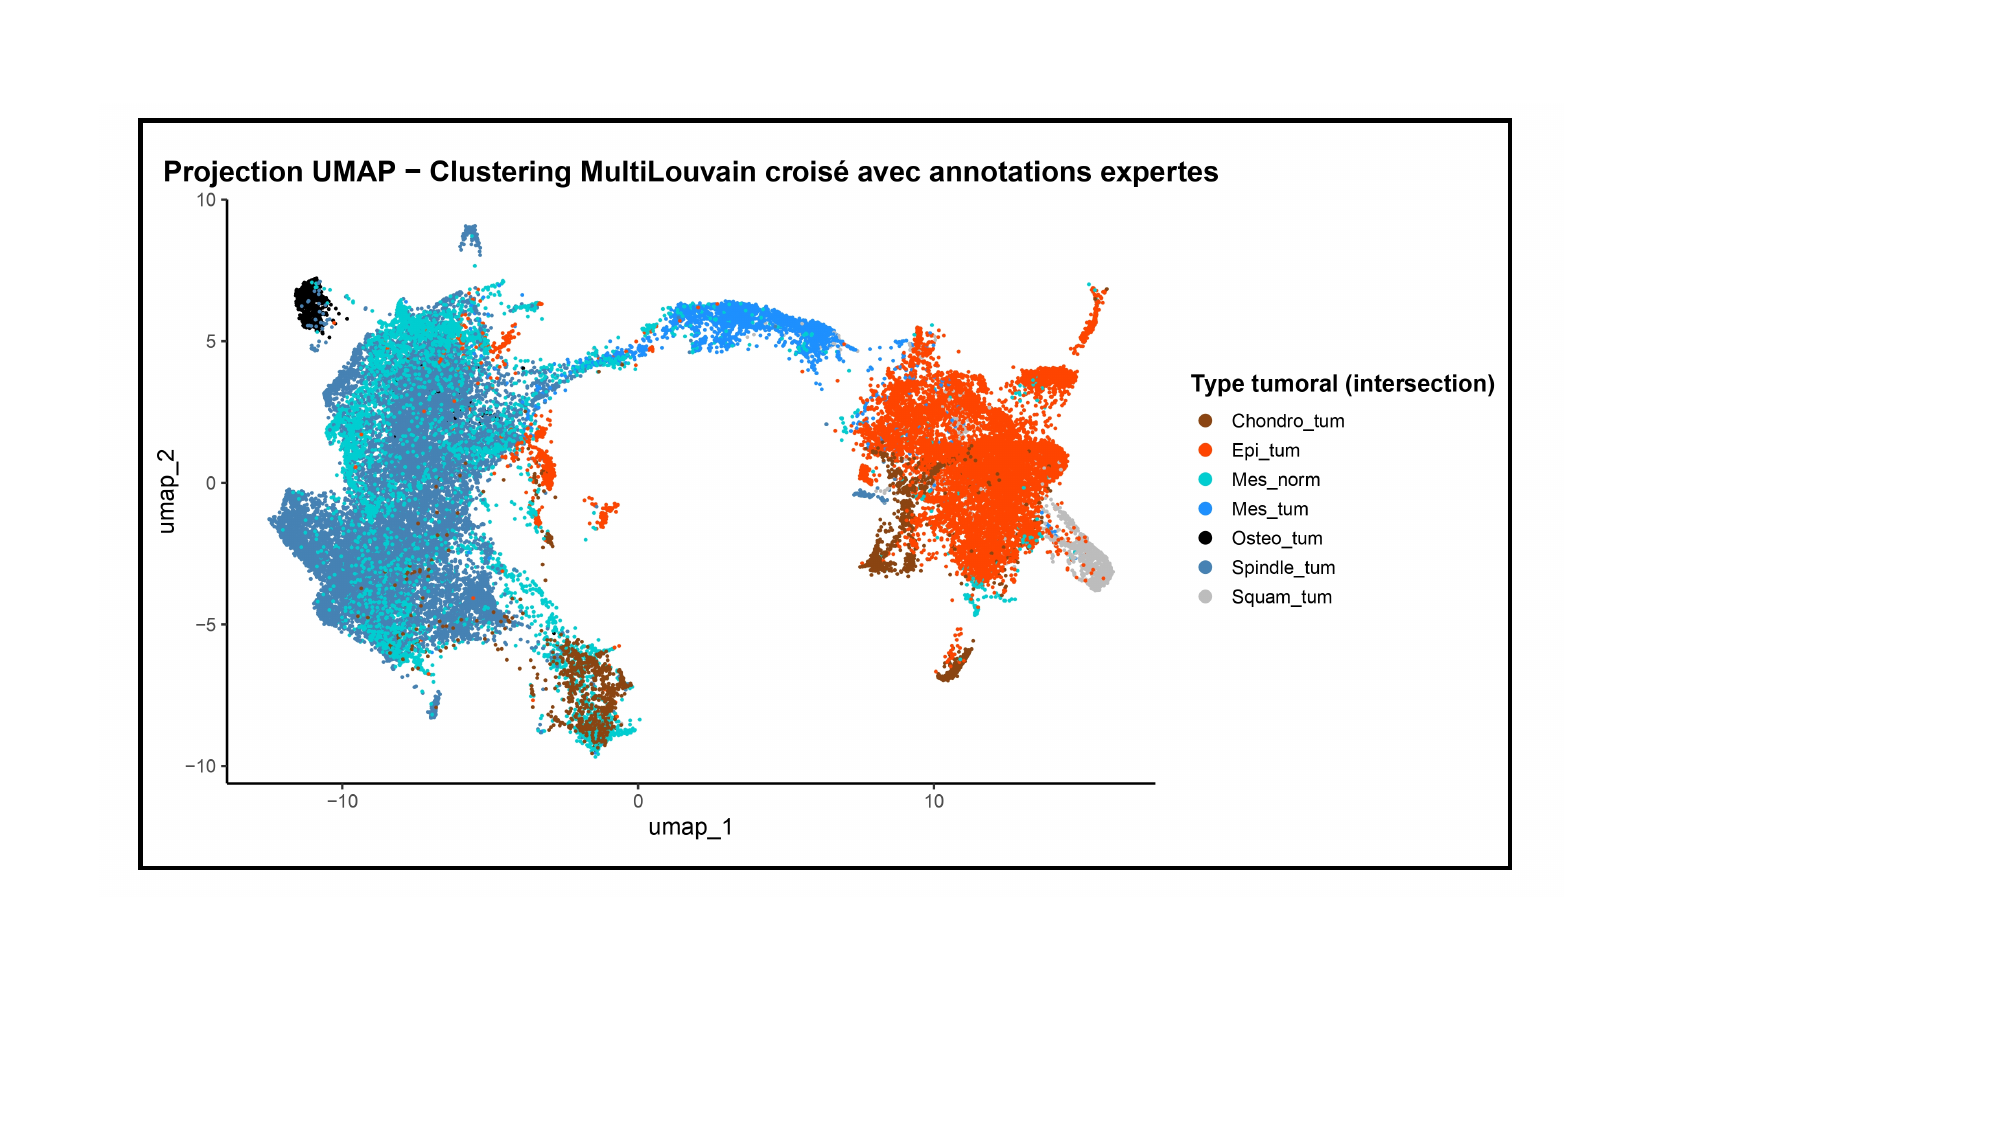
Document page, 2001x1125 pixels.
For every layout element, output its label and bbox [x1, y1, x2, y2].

picture [99, 103, 1564, 897]
